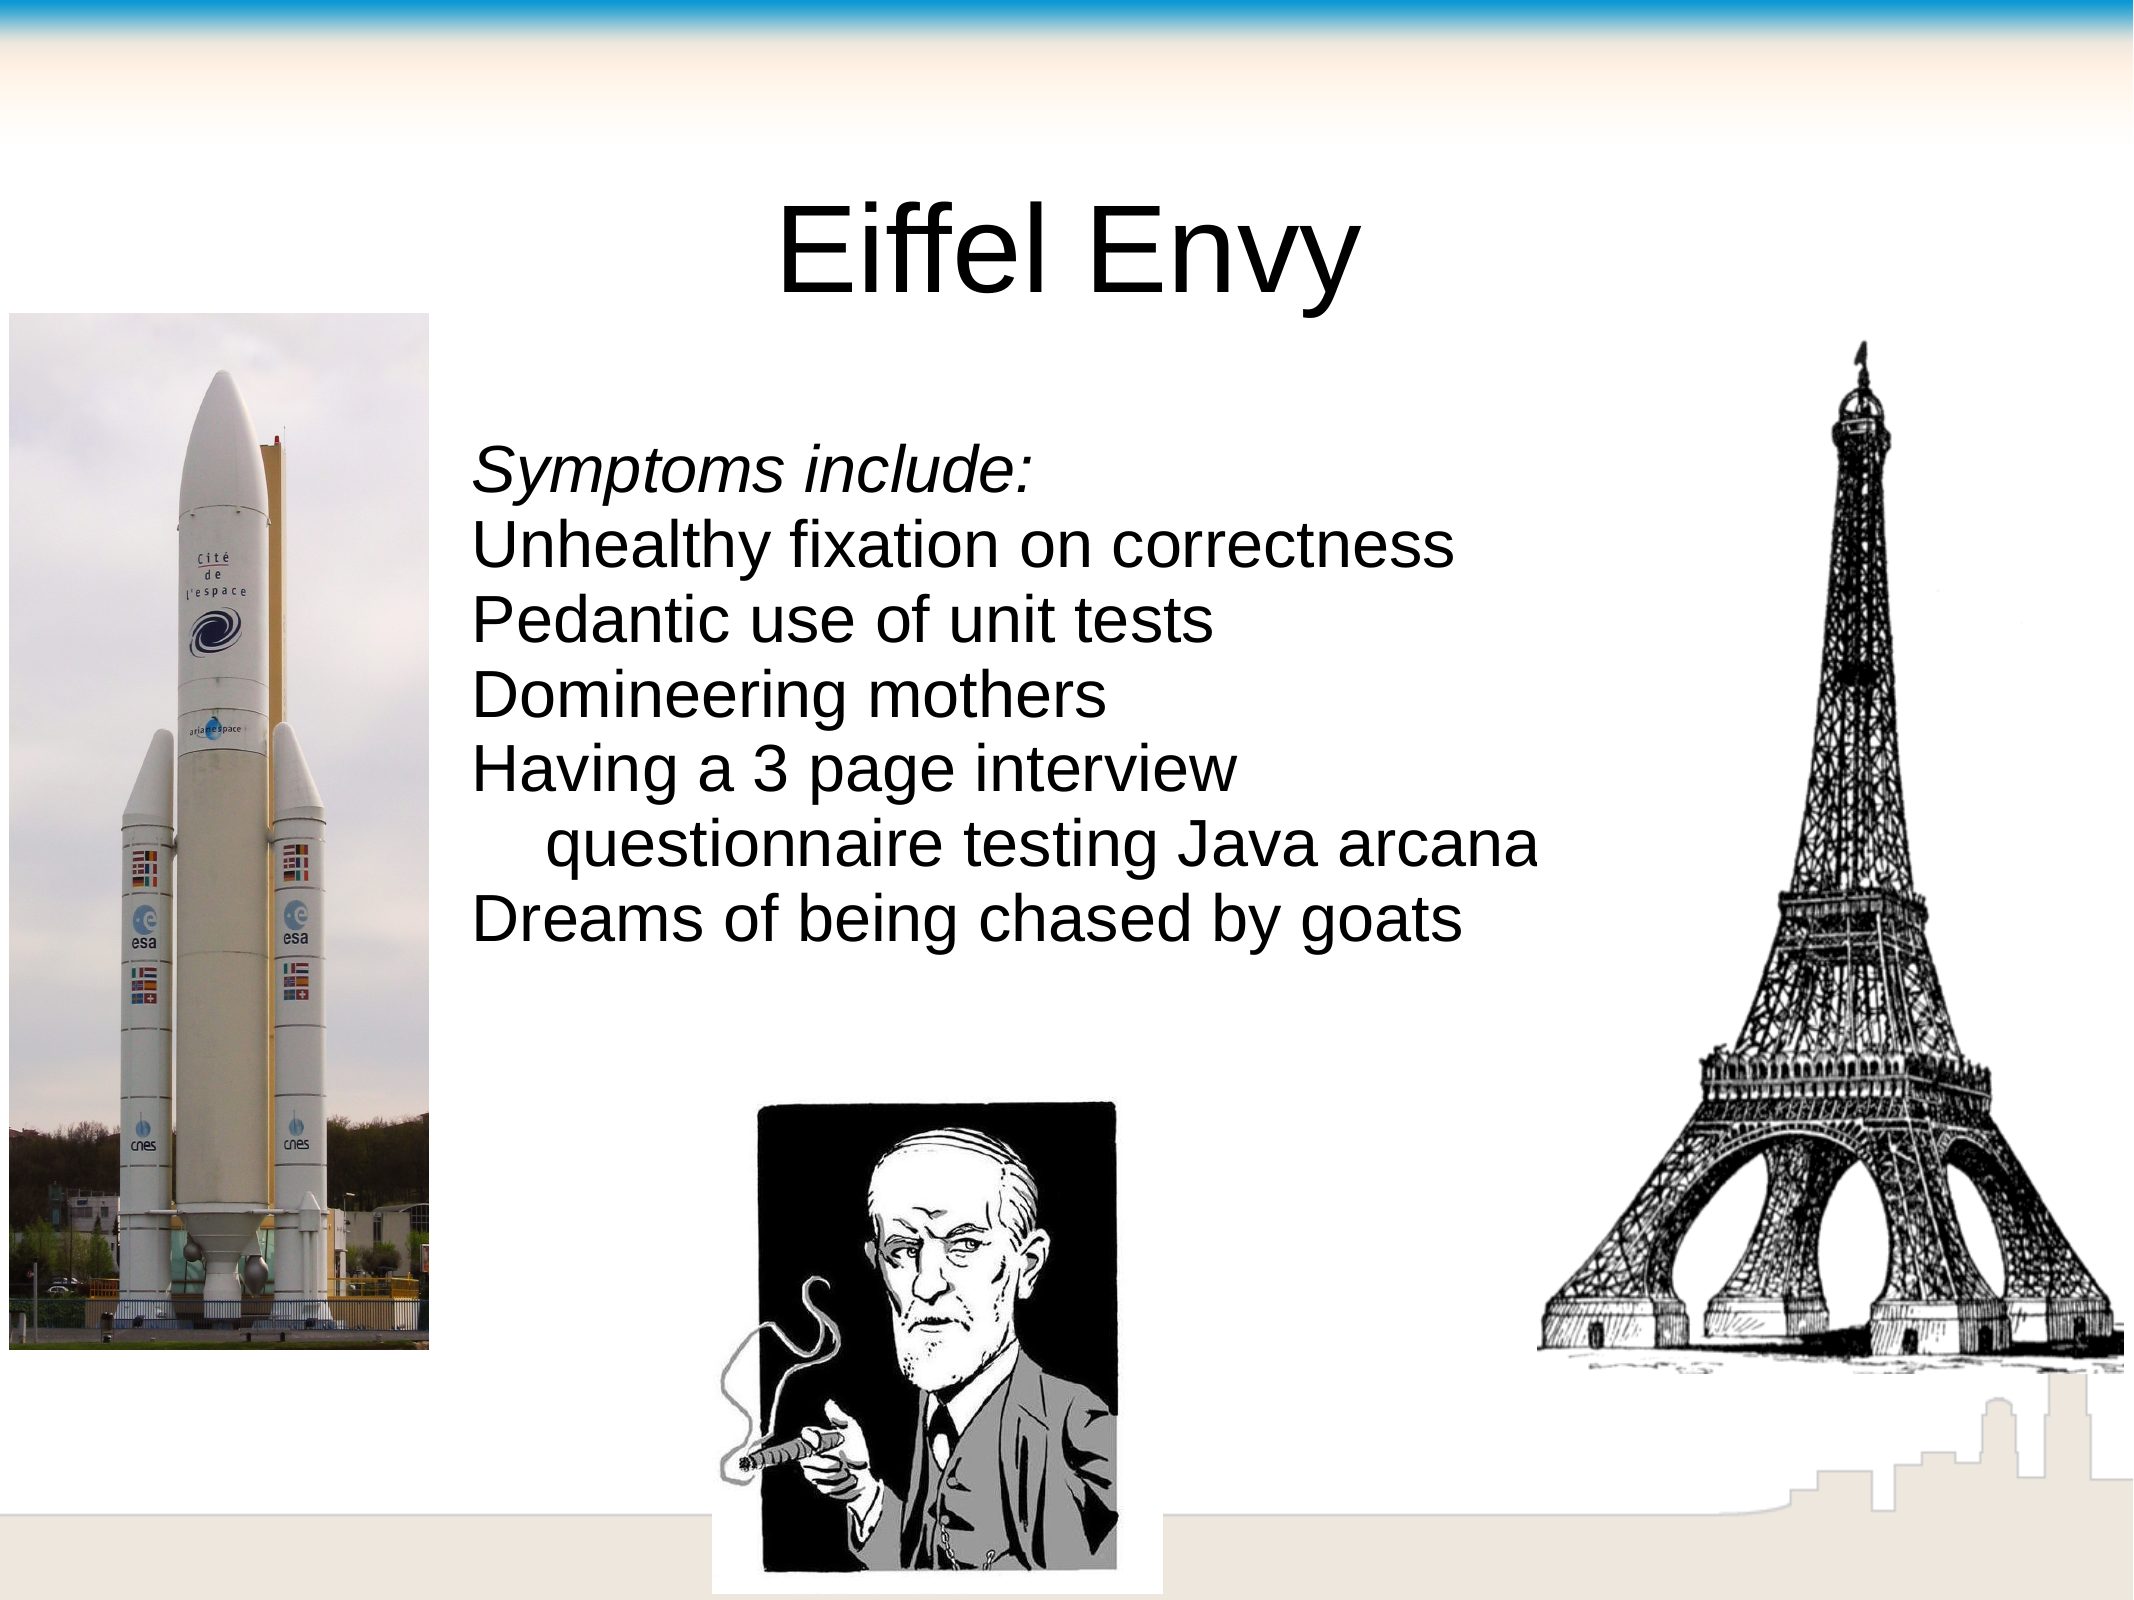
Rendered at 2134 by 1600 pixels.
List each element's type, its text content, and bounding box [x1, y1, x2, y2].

picture [0, 4, 2134, 1600]
title Eiffel Envy [62, 179, 2075, 319]
subtitle Symptoms include: Unhealthy fixation on correctness Pedantic use of unit tests Domineering mothers Having a 3 page interview questionnaire testing Java arcana Dreams of being chased by goats [471, 337, 1537, 1126]
